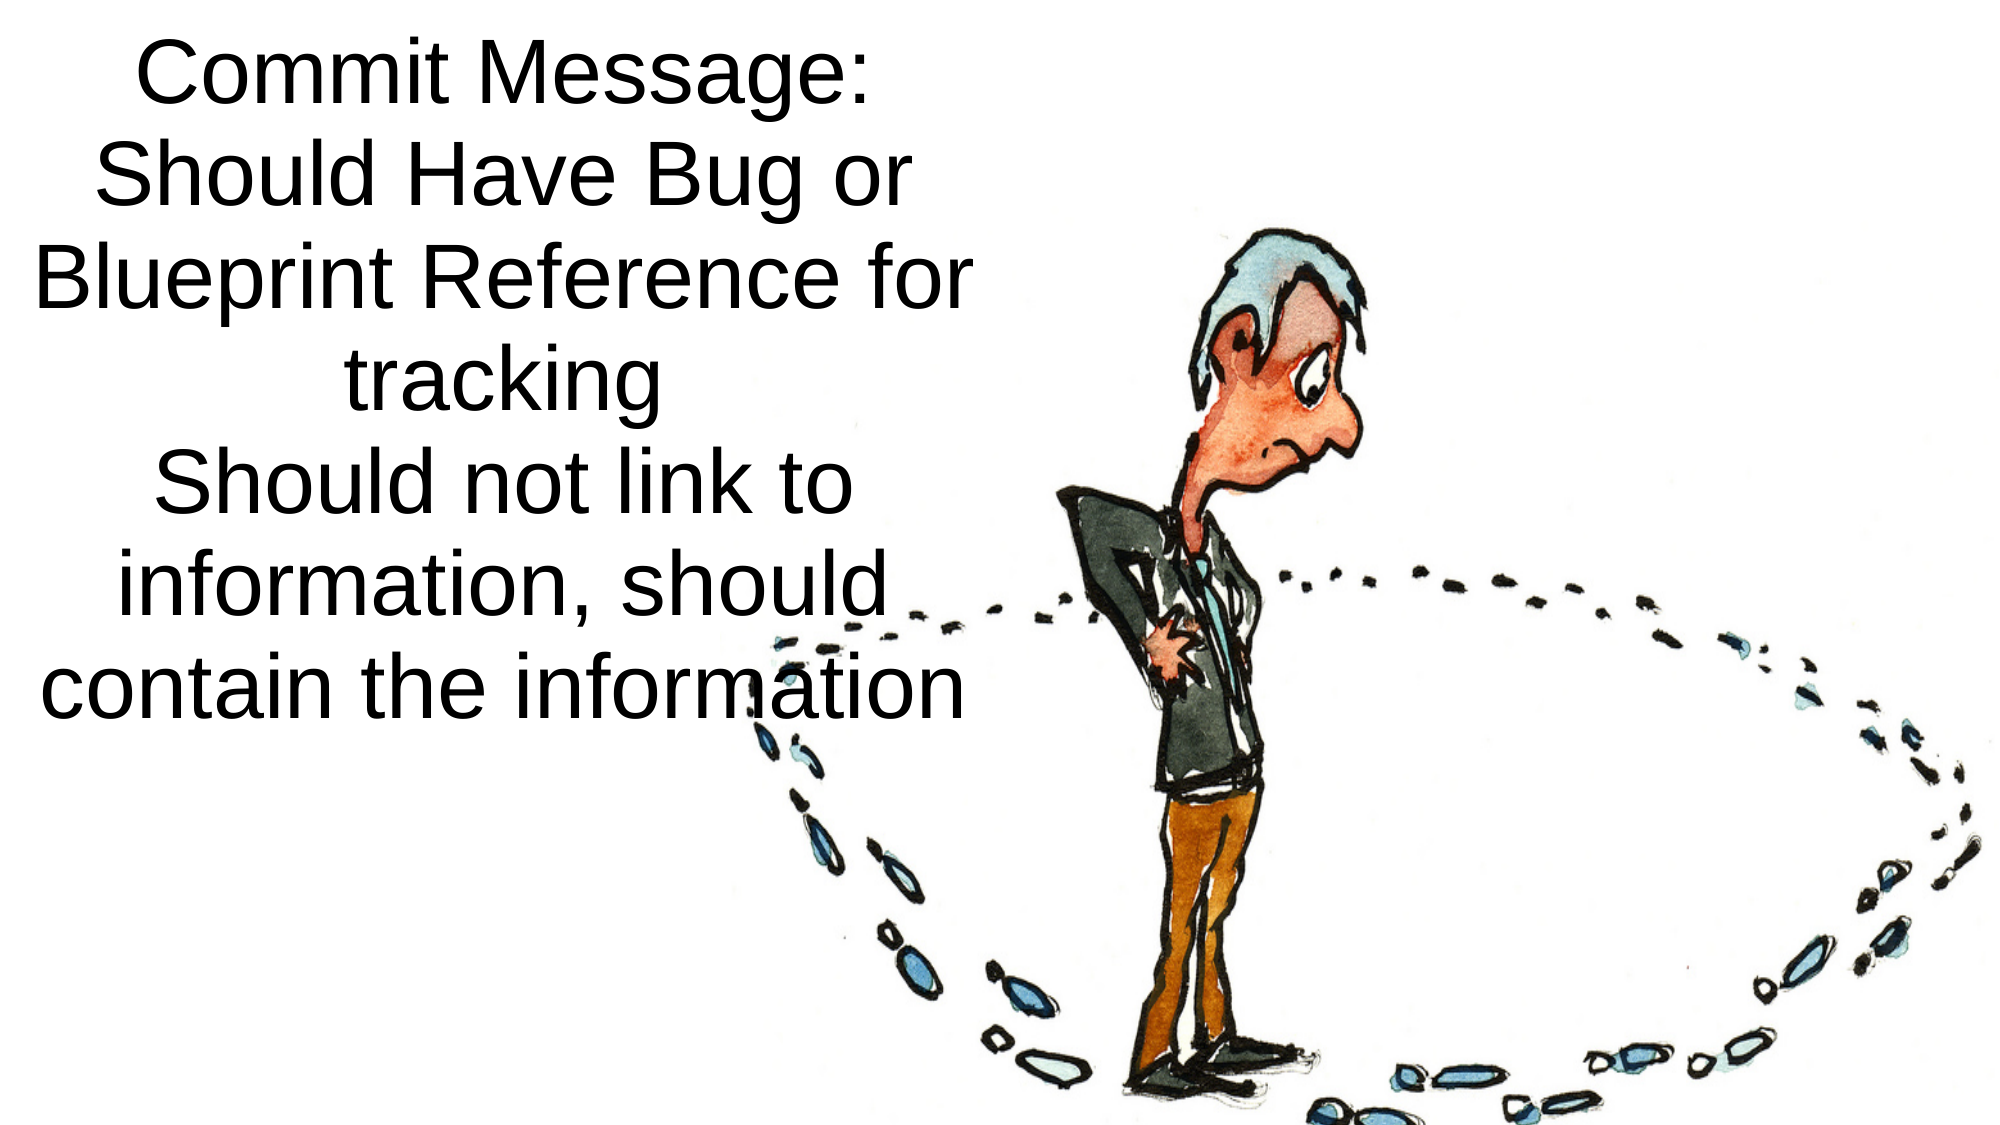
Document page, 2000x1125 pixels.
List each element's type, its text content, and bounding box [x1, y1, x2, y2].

picture [720, 206, 2000, 1125]
text_box Commit Message: Should Have Bug or Blueprint Reference for tracking Should not link to information, should contain the information [0, 12, 1009, 934]
